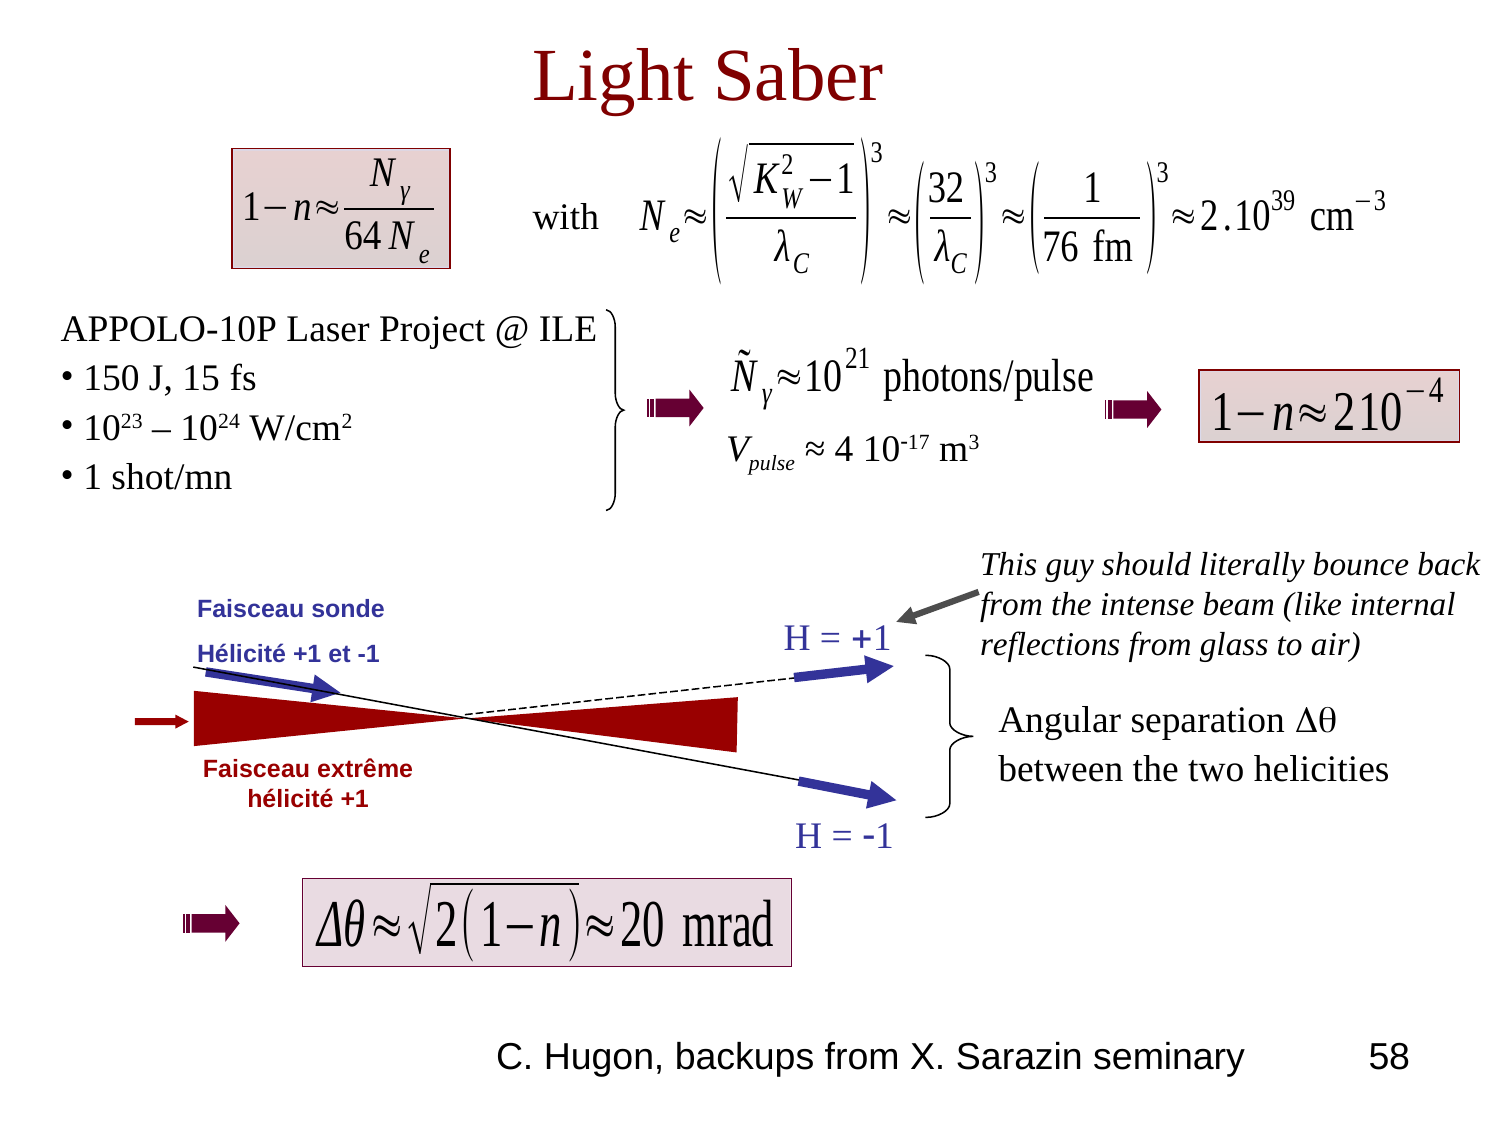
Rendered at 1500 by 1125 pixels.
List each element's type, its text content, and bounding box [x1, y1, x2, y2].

text_box [1108, 400, 1112, 419]
text_box Angular separation  between the two helicities [983, 682, 1456, 798]
text_box Light Saber [517, 0, 900, 124]
text_box [191, 904, 240, 942]
text_box [1113, 391, 1162, 428]
text_box Faisceau sonde Hélicité +1 et -1 [182, 584, 407, 676]
text_box H = 1 [780, 794, 909, 864]
text_box APPOLO-10P Laser Project @ ILE 150 J, 15 fs 1023 – 1024 W/cm2 1 shot/mn [45, 291, 613, 506]
chart [718, 342, 1109, 411]
chart [303, 879, 791, 966]
text_box with [517, 175, 615, 245]
text_box [186, 914, 190, 933]
text_box [650, 399, 654, 417]
chart [232, 149, 450, 268]
text_box [655, 389, 702, 427]
chart [628, 134, 1398, 288]
text_box H = 1 [768, 596, 907, 666]
text_box This guy should literally bounce back from the intense beam (like internal reflections from glass to air) [965, 534, 1500, 671]
text_box [193, 690, 462, 744]
text_box [472, 697, 738, 753]
text_box [134, 714, 189, 729]
chart [1200, 370, 1459, 442]
text_box Faisceau extrême hélicité +1 [184, 744, 433, 820]
text_box Vpulse ≈ 4 10 m3 [701, 405, 995, 483]
